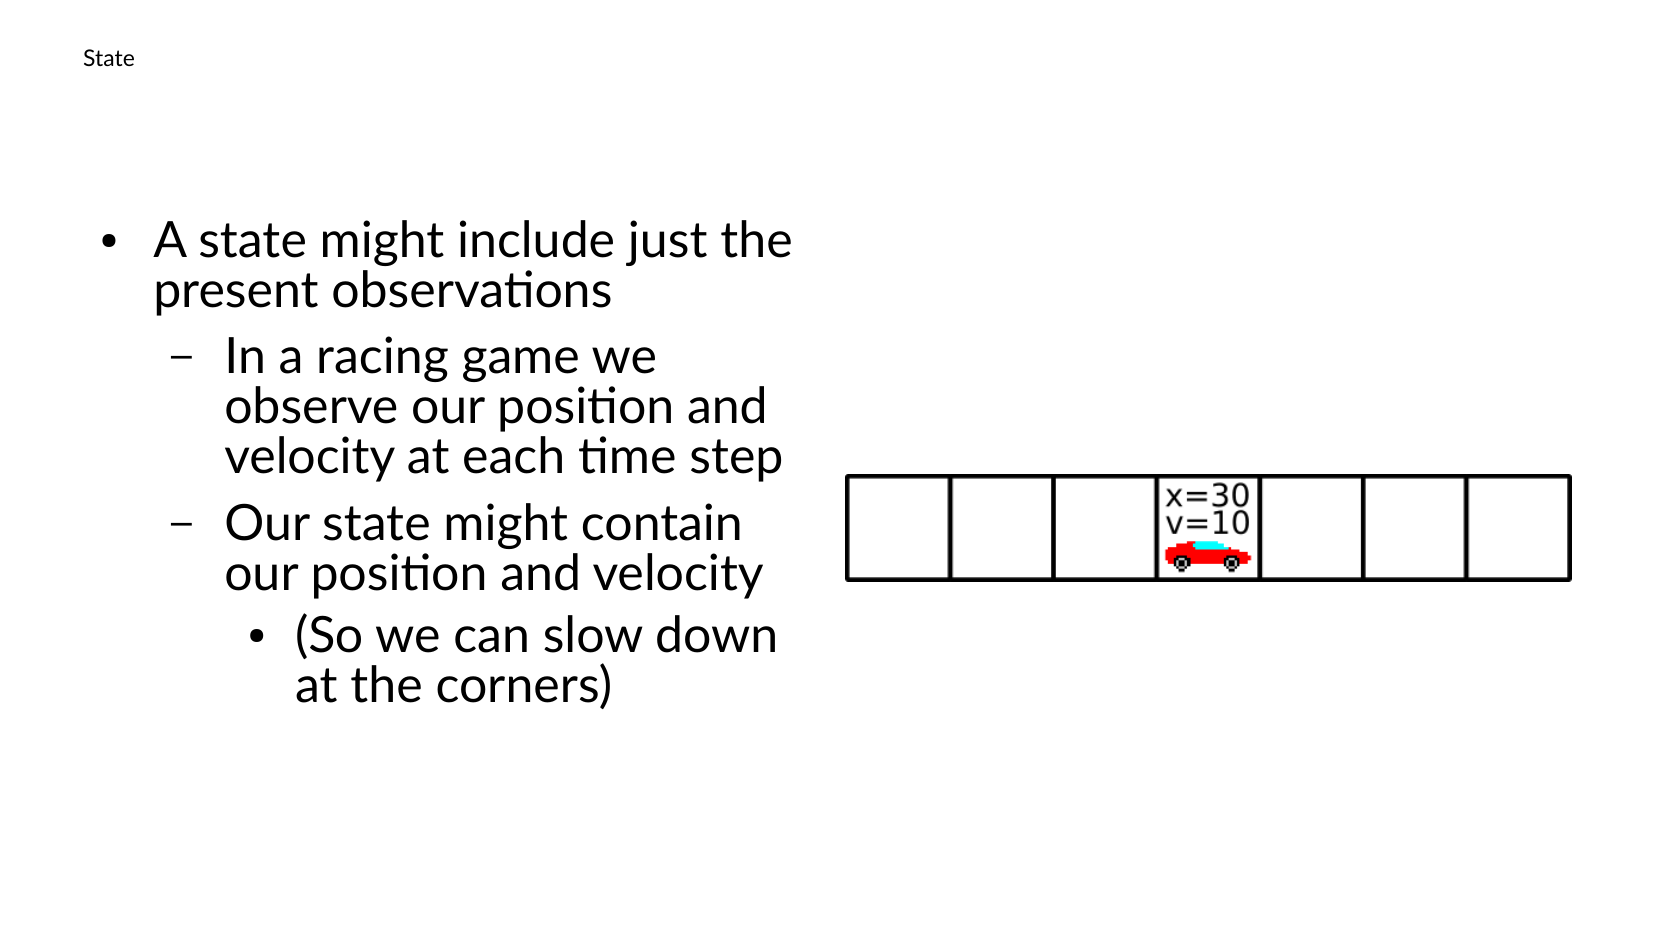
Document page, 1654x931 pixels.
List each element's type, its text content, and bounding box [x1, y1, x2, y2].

title State [83, 0, 1571, 119]
picture [845, 463, 1572, 592]
list A state might include just the present observations In a racing game we observe our position and velocity at each time step Our state might contain our position and velocity (So we can slow down at the corners) [82, 217, 809, 839]
